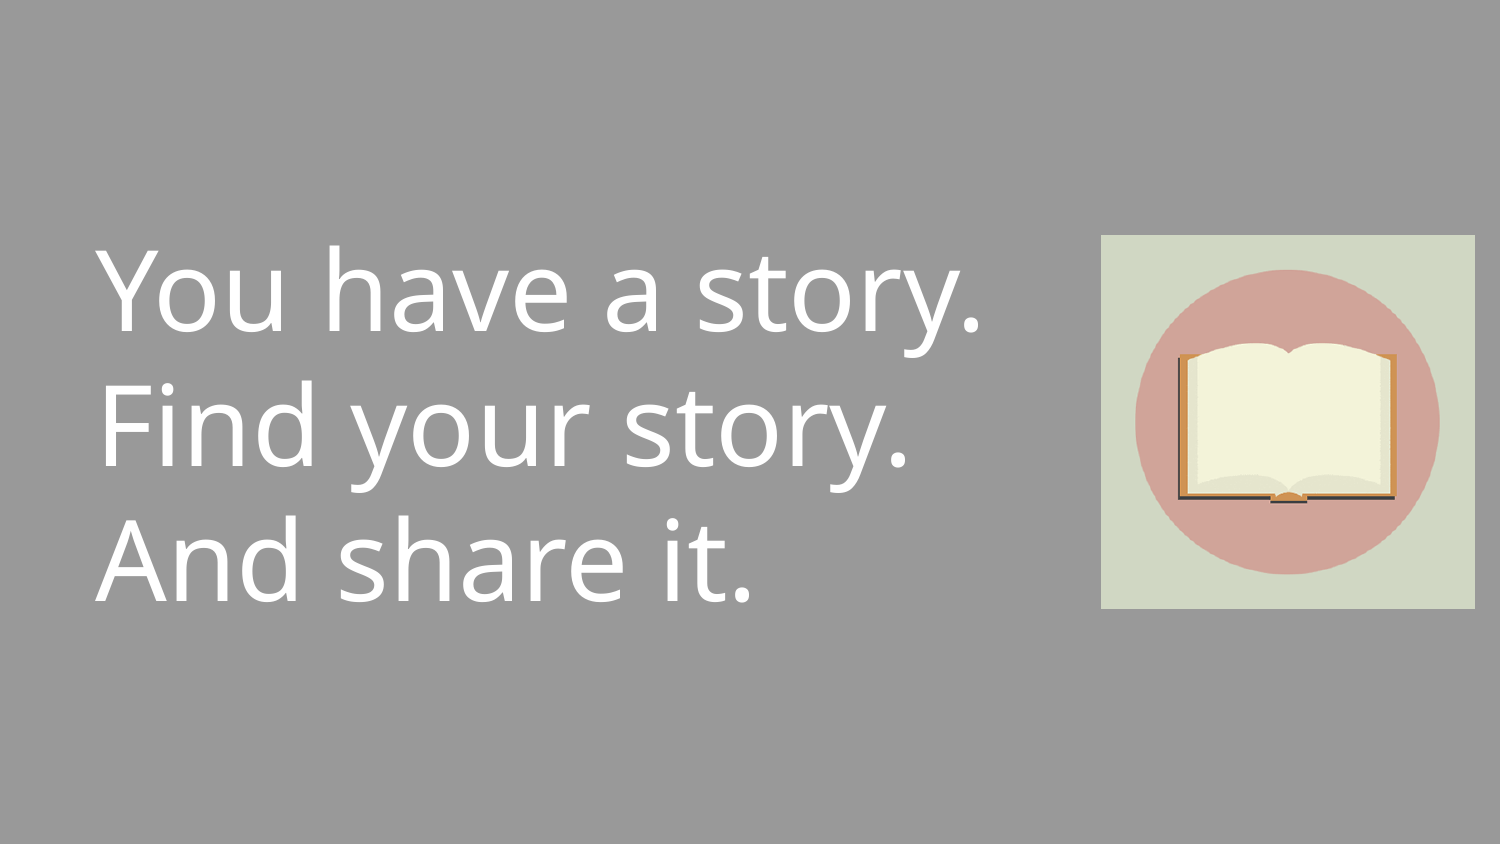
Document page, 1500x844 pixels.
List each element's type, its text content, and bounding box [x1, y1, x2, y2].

title You have a story. Find your story. And share it. [80, 86, 1077, 757]
picture [1101, 235, 1475, 609]
